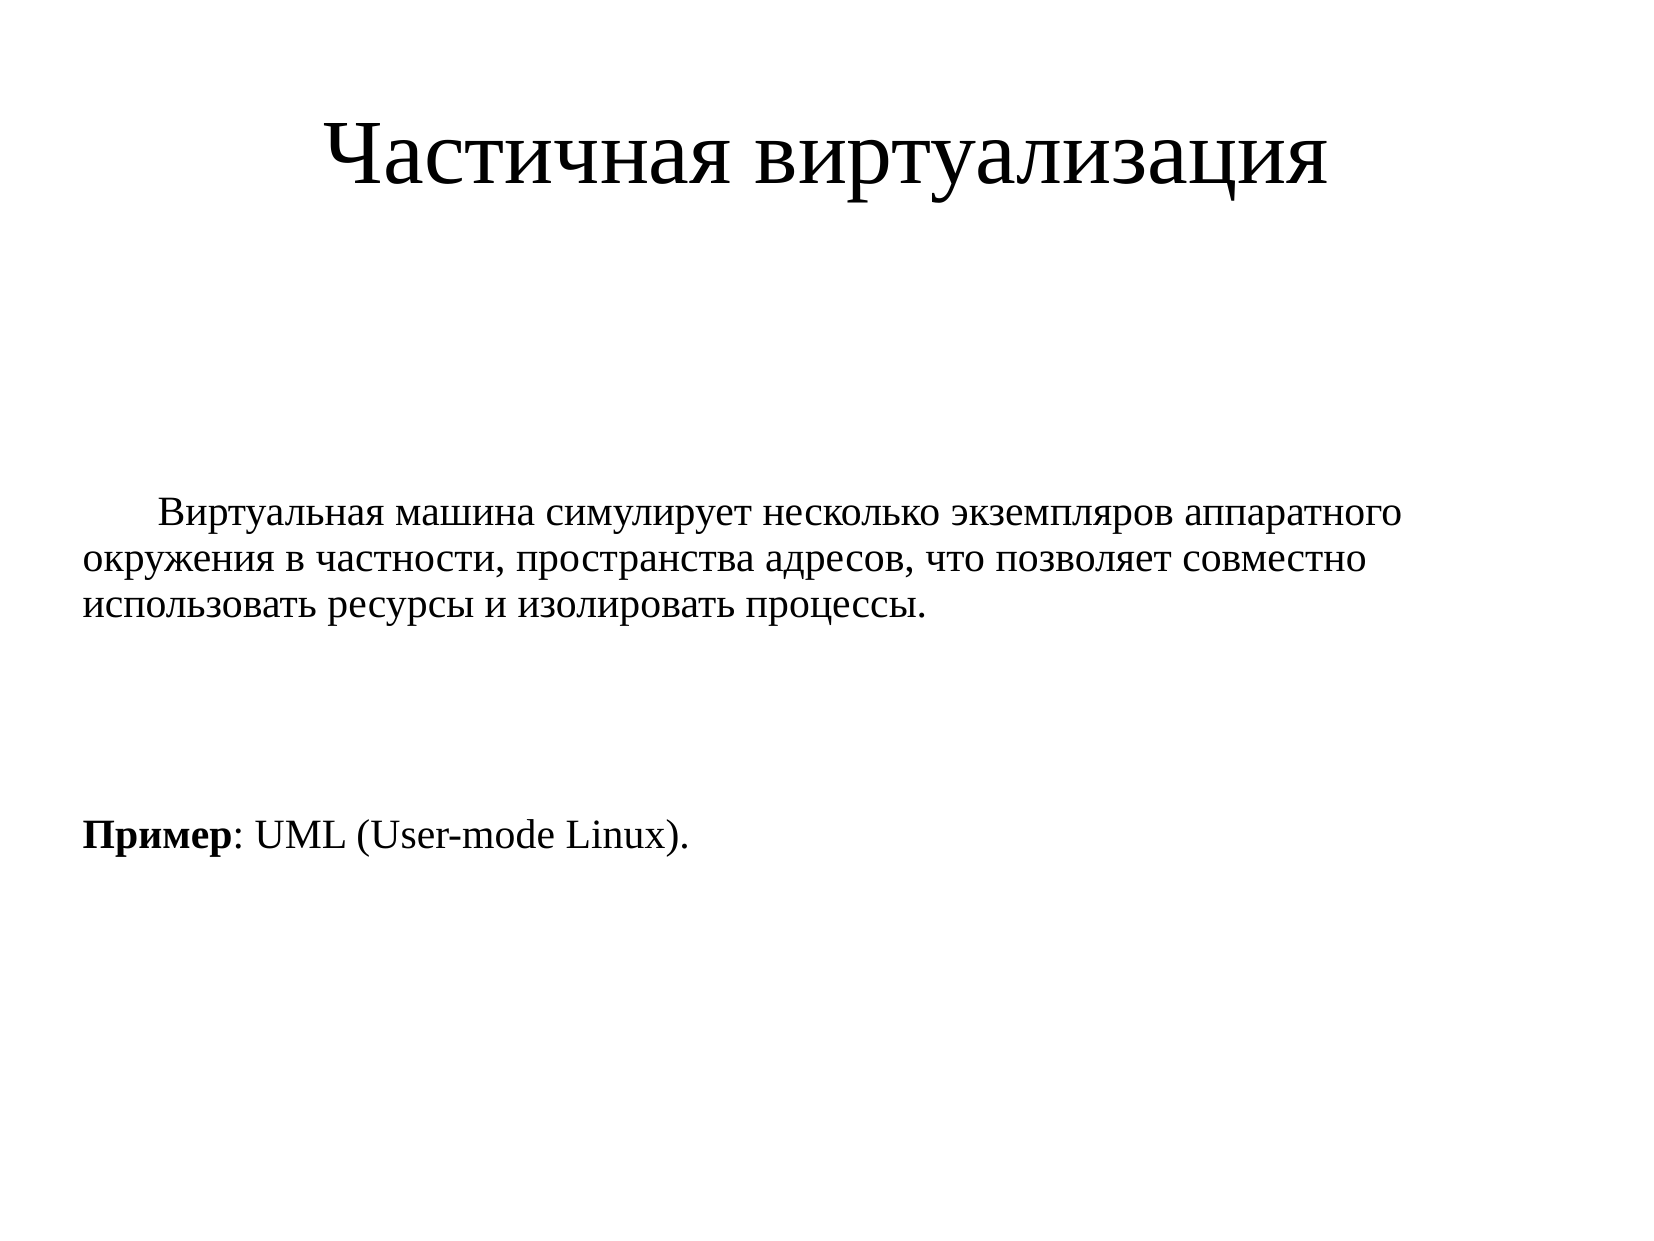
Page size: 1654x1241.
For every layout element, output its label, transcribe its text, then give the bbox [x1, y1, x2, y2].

title Частичная виртуализация [82, 49, 1571, 257]
subtitle Виртуальная машина симулирует несколько экземпляров аппаратного окружения в частности, пространства адресов, что позволяет совместно использовать ресурсы и изолировать процессы. Пример: UML (User-mode Linux). [82, 290, 1538, 1010]
